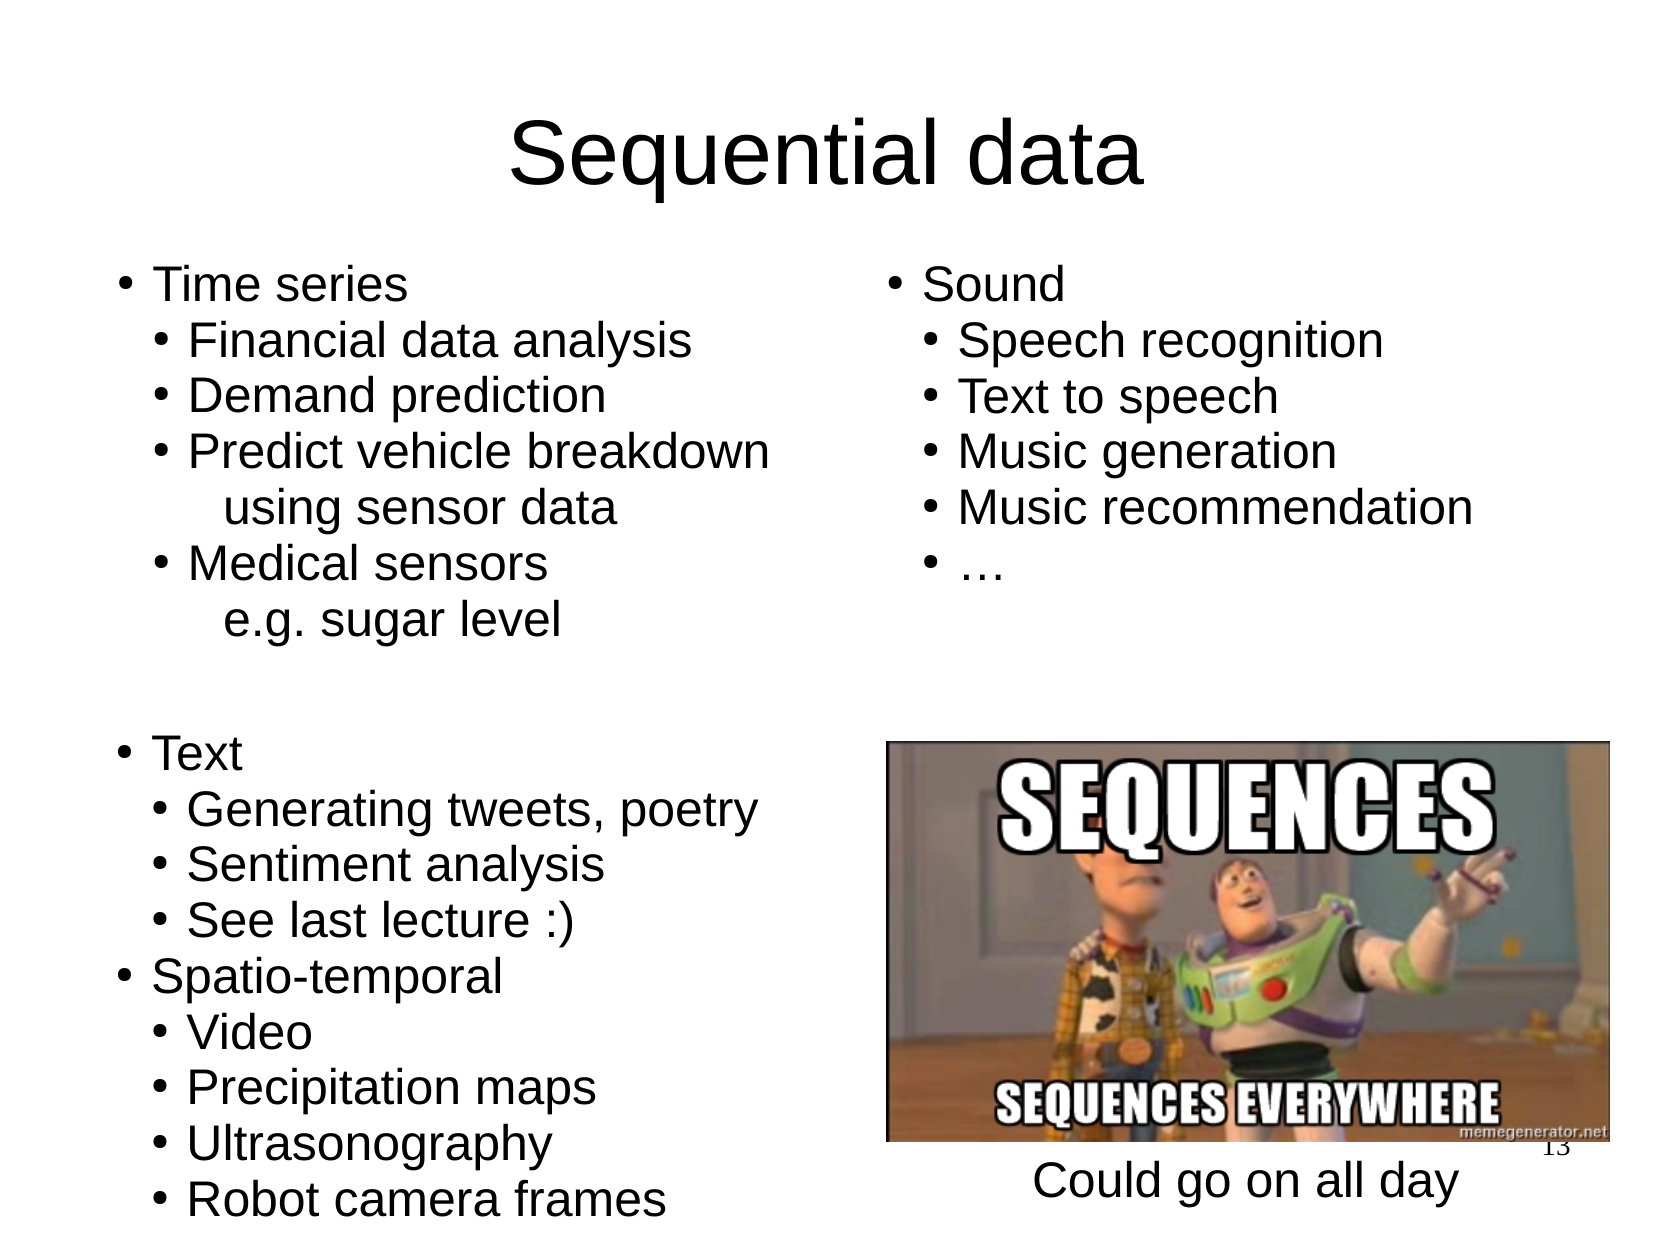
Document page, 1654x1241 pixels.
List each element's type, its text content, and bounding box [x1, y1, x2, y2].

text_box Text Generating tweets, poetry Sentiment analysis See last lecture :) Spatio-temporal Video Precipitation maps Ultrasonography Robot camera frames [100, 717, 775, 1235]
text_box Sound Speech recognition Text to speech Music generation Music recommendation … [871, 249, 1489, 602]
text_box Time series Financial data analysis Demand prediction Predict vehicle breakdown using sensor data Medical sensors e.g. sugar level [102, 248, 786, 827]
text_box Could go on all day [961, 1152, 1493, 1209]
title Sequential data [82, 49, 1571, 257]
picture [886, 741, 1610, 1142]
